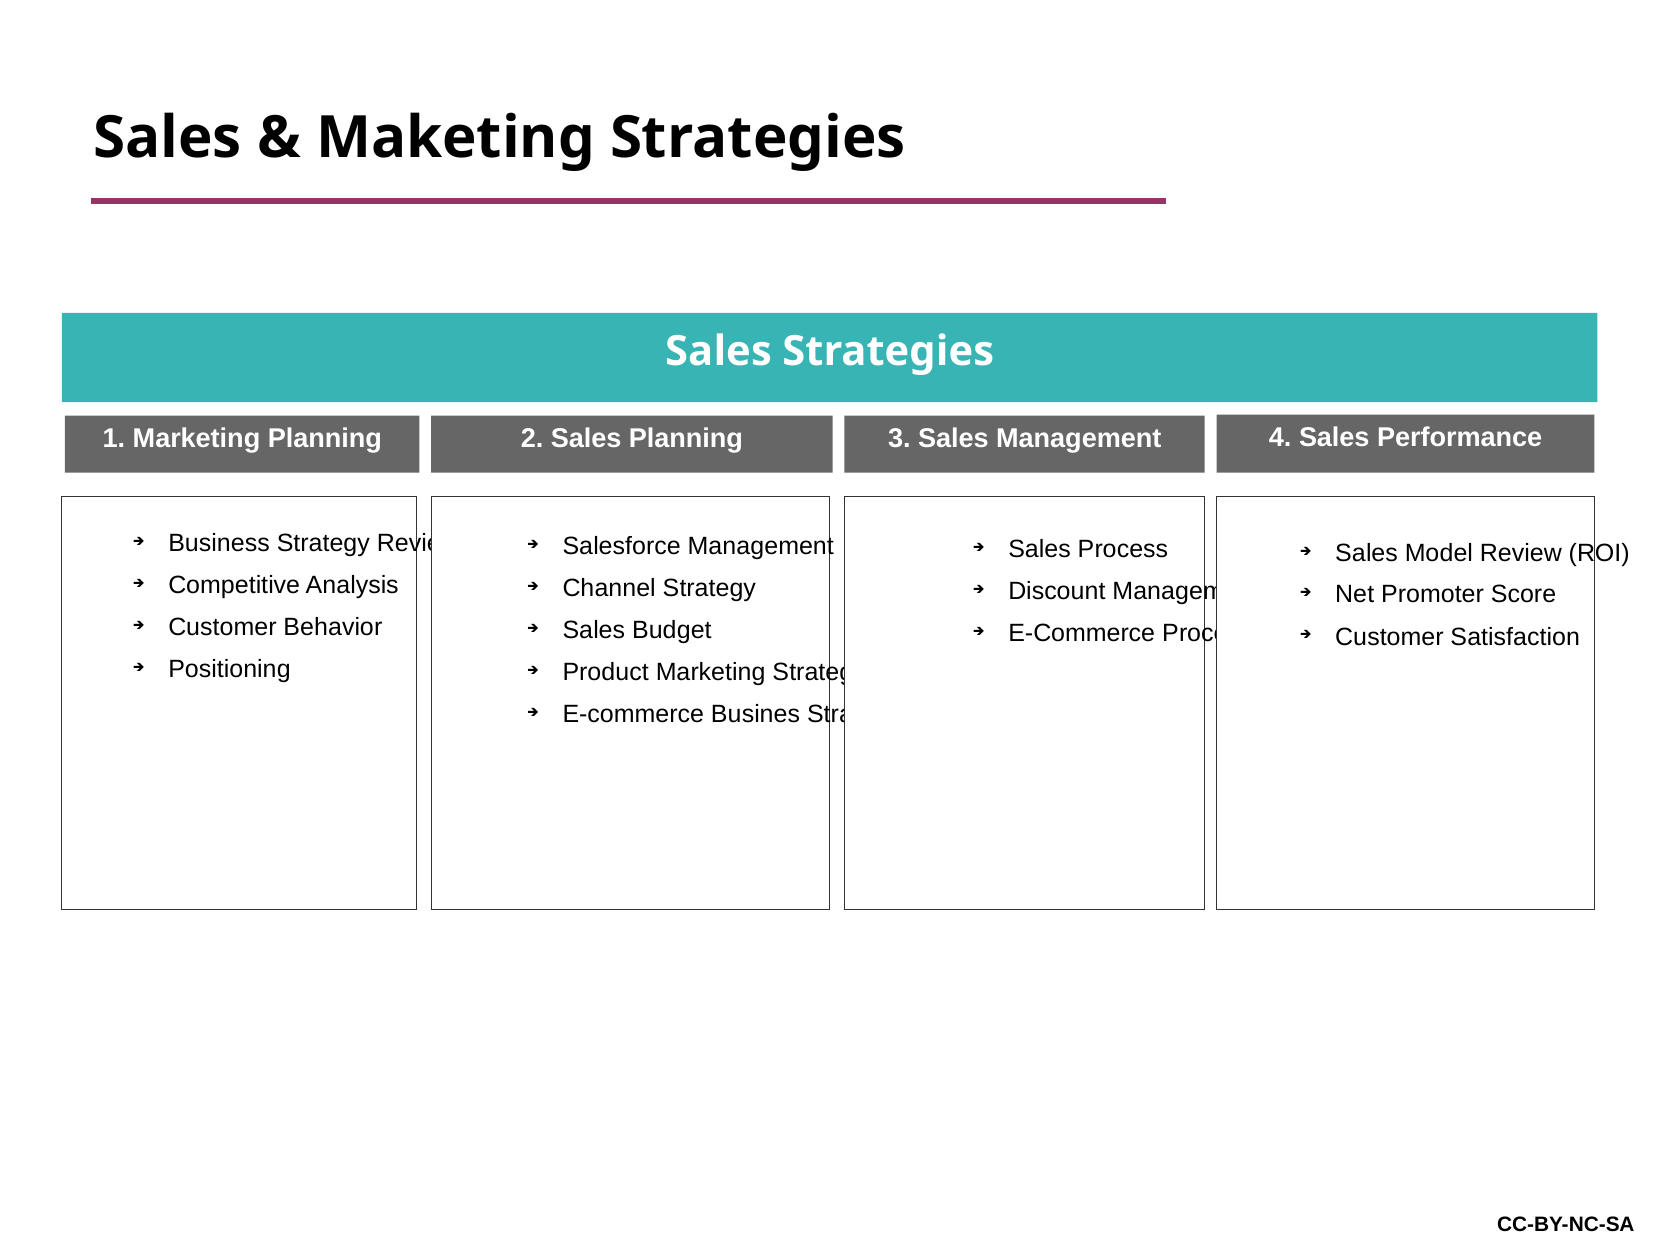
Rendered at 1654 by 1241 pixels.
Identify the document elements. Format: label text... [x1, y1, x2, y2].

text_box Salesforce Management Channel Strategy Sales Budget Product Marketing Strategy E-commerce Busines Strategy [469, 525, 780, 721]
text_box 1. Marketing Planning [64, 415, 420, 473]
text_box 4. Sales Performance [1216, 414, 1595, 473]
text_box [431, 496, 830, 910]
text_box [1216, 496, 1595, 910]
text_box Sales Strategies [61, 312, 1598, 403]
text_box Sales Model Review (ROI) Net Promoter Score Customer Satisfaction [1242, 531, 1550, 727]
text_box 2. Sales Planning [431, 415, 833, 473]
text_box Sales Process Discount Management E-Commerce Process [915, 515, 1117, 694]
text_box 3. Sales Management [844, 415, 1205, 473]
text_box [844, 496, 1205, 910]
title Sales & Maketing Strategies [93, 31, 1570, 239]
text_box CC-BY-NC-SA [1482, 1204, 1654, 1241]
text_box Business Strategy Review Competitive Analysis Customer Behavior Positioning [75, 543, 386, 739]
text_box [61, 496, 417, 910]
